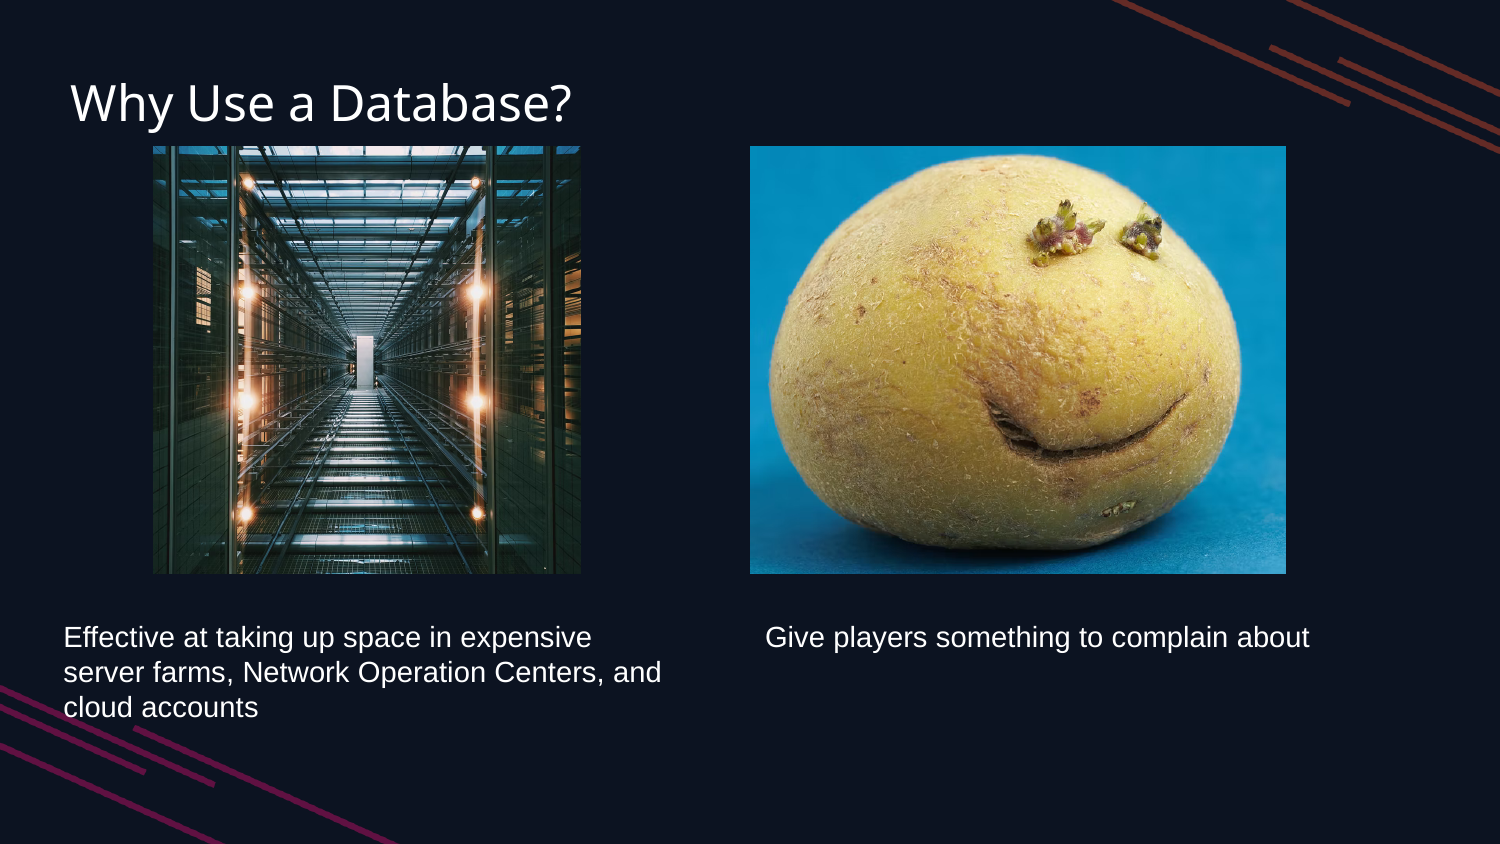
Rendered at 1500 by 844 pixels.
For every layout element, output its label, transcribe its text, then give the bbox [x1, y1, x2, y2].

text_box Why Use a Database? [55, 55, 900, 146]
text_box Effective at taking up space in expensive server farms, Network Operation Centers, and cloud accounts [48, 603, 687, 748]
text_box Give players something to complain about [749, 603, 1389, 678]
picture [0, 0, 1500, 844]
